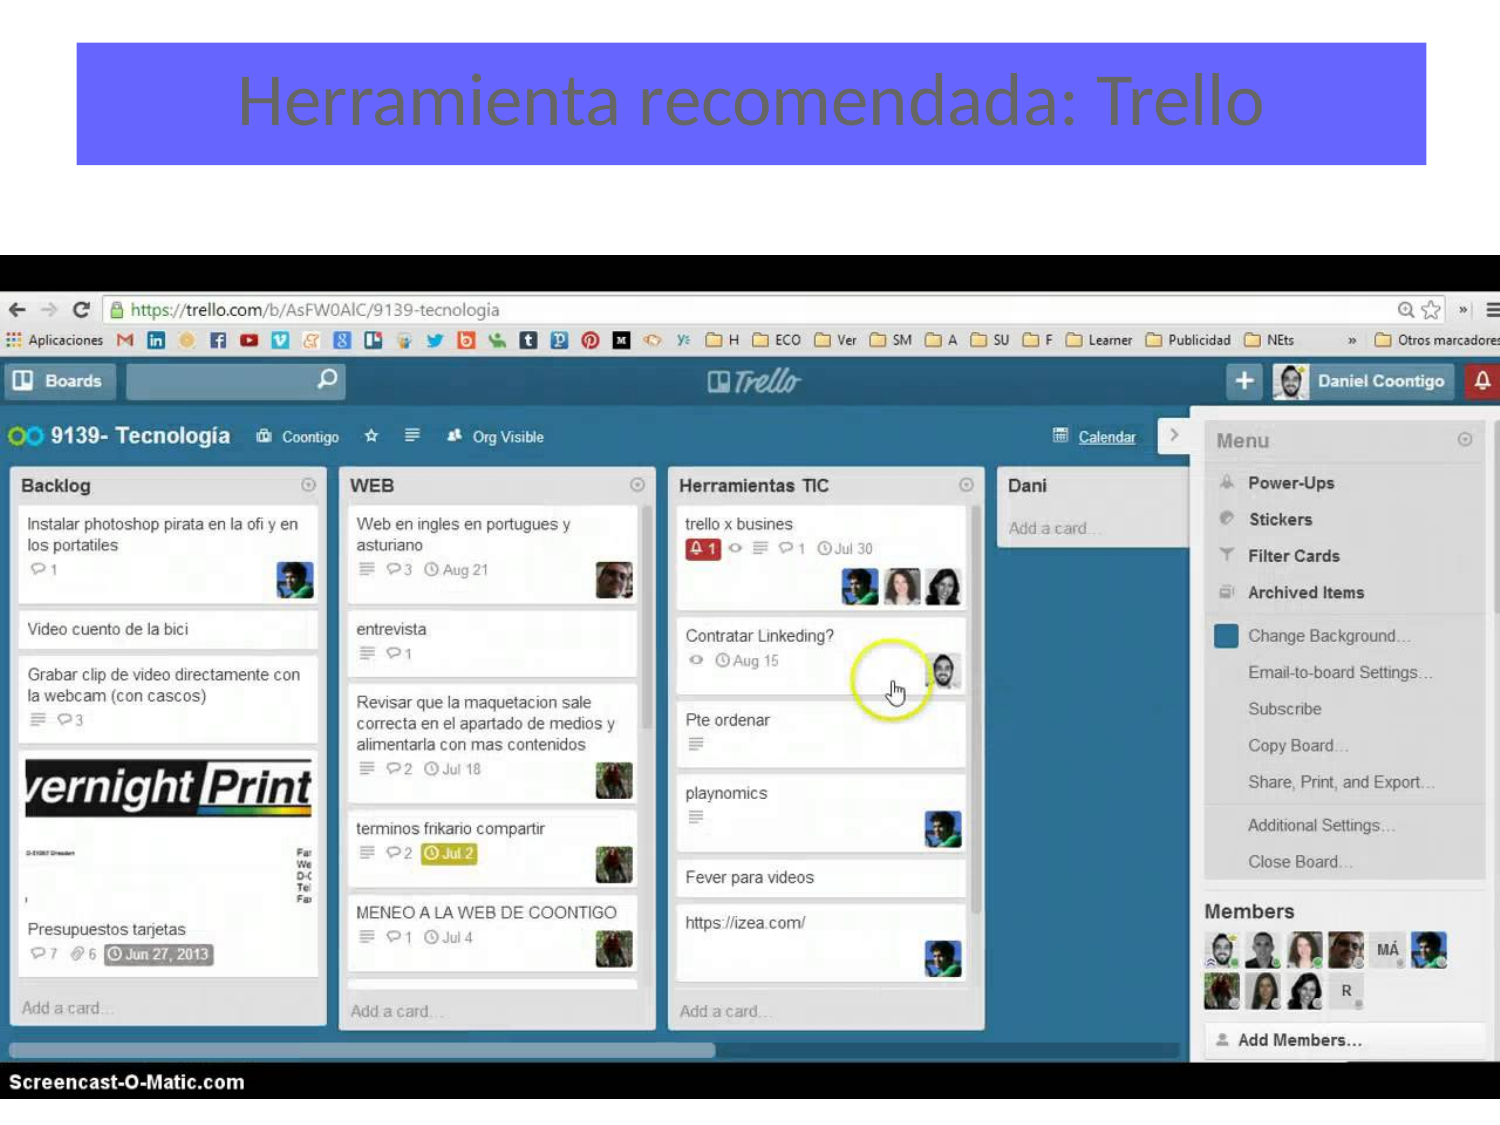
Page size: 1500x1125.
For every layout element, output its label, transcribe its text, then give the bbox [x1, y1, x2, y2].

text_box Herramienta recomendada: Trello [76, 42, 1427, 166]
picture [0, 255, 1500, 1099]
